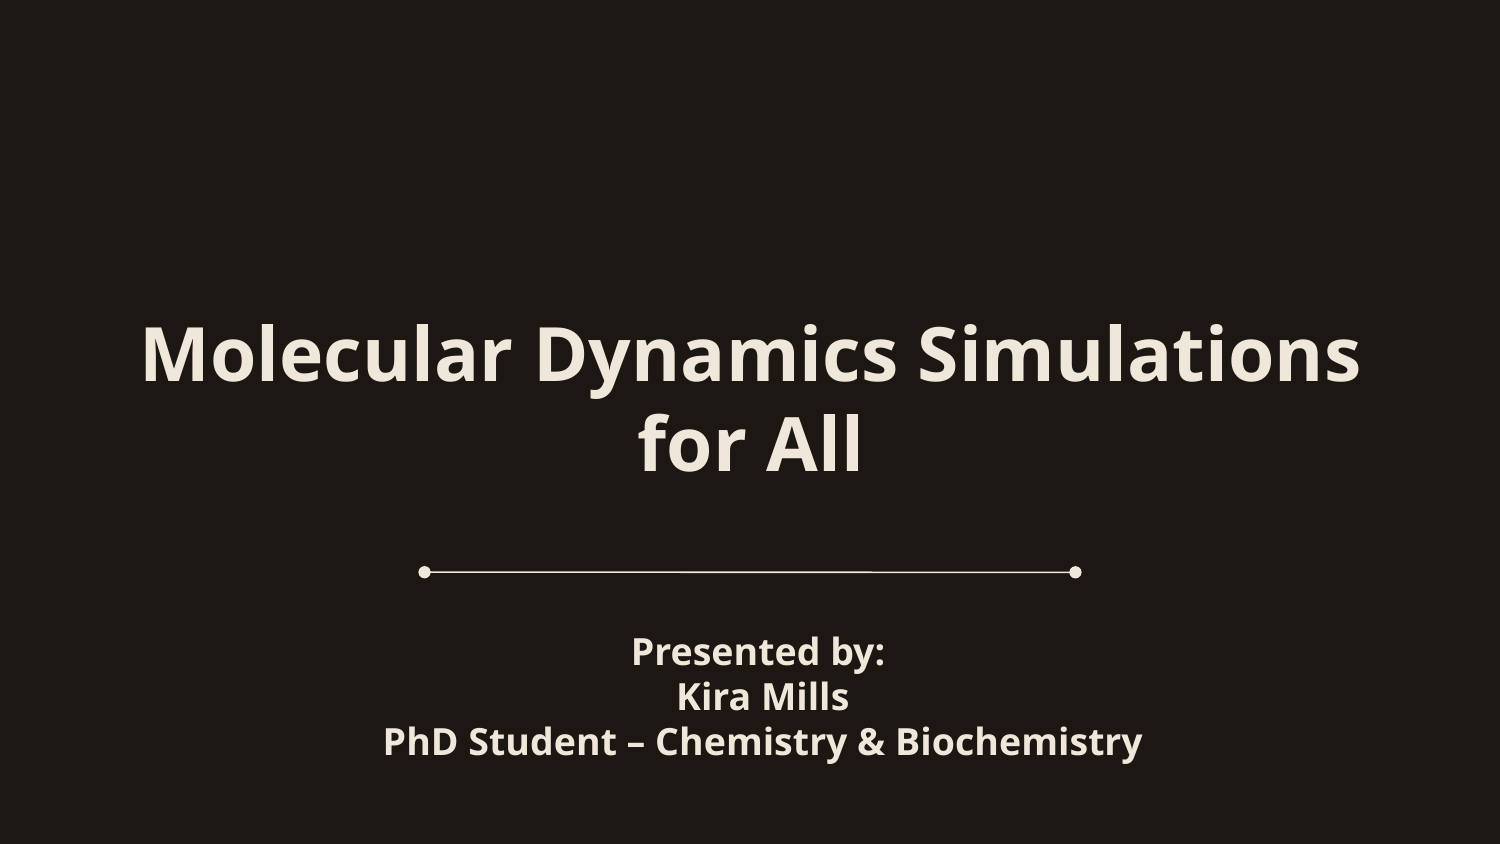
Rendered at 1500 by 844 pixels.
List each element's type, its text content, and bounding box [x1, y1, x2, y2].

title Molecular Dynamics Simulations for All [104, 301, 1399, 492]
title Presented by: Kira Mills PhD Student – Chemistry & Biochemistry [115, 600, 1411, 791]
